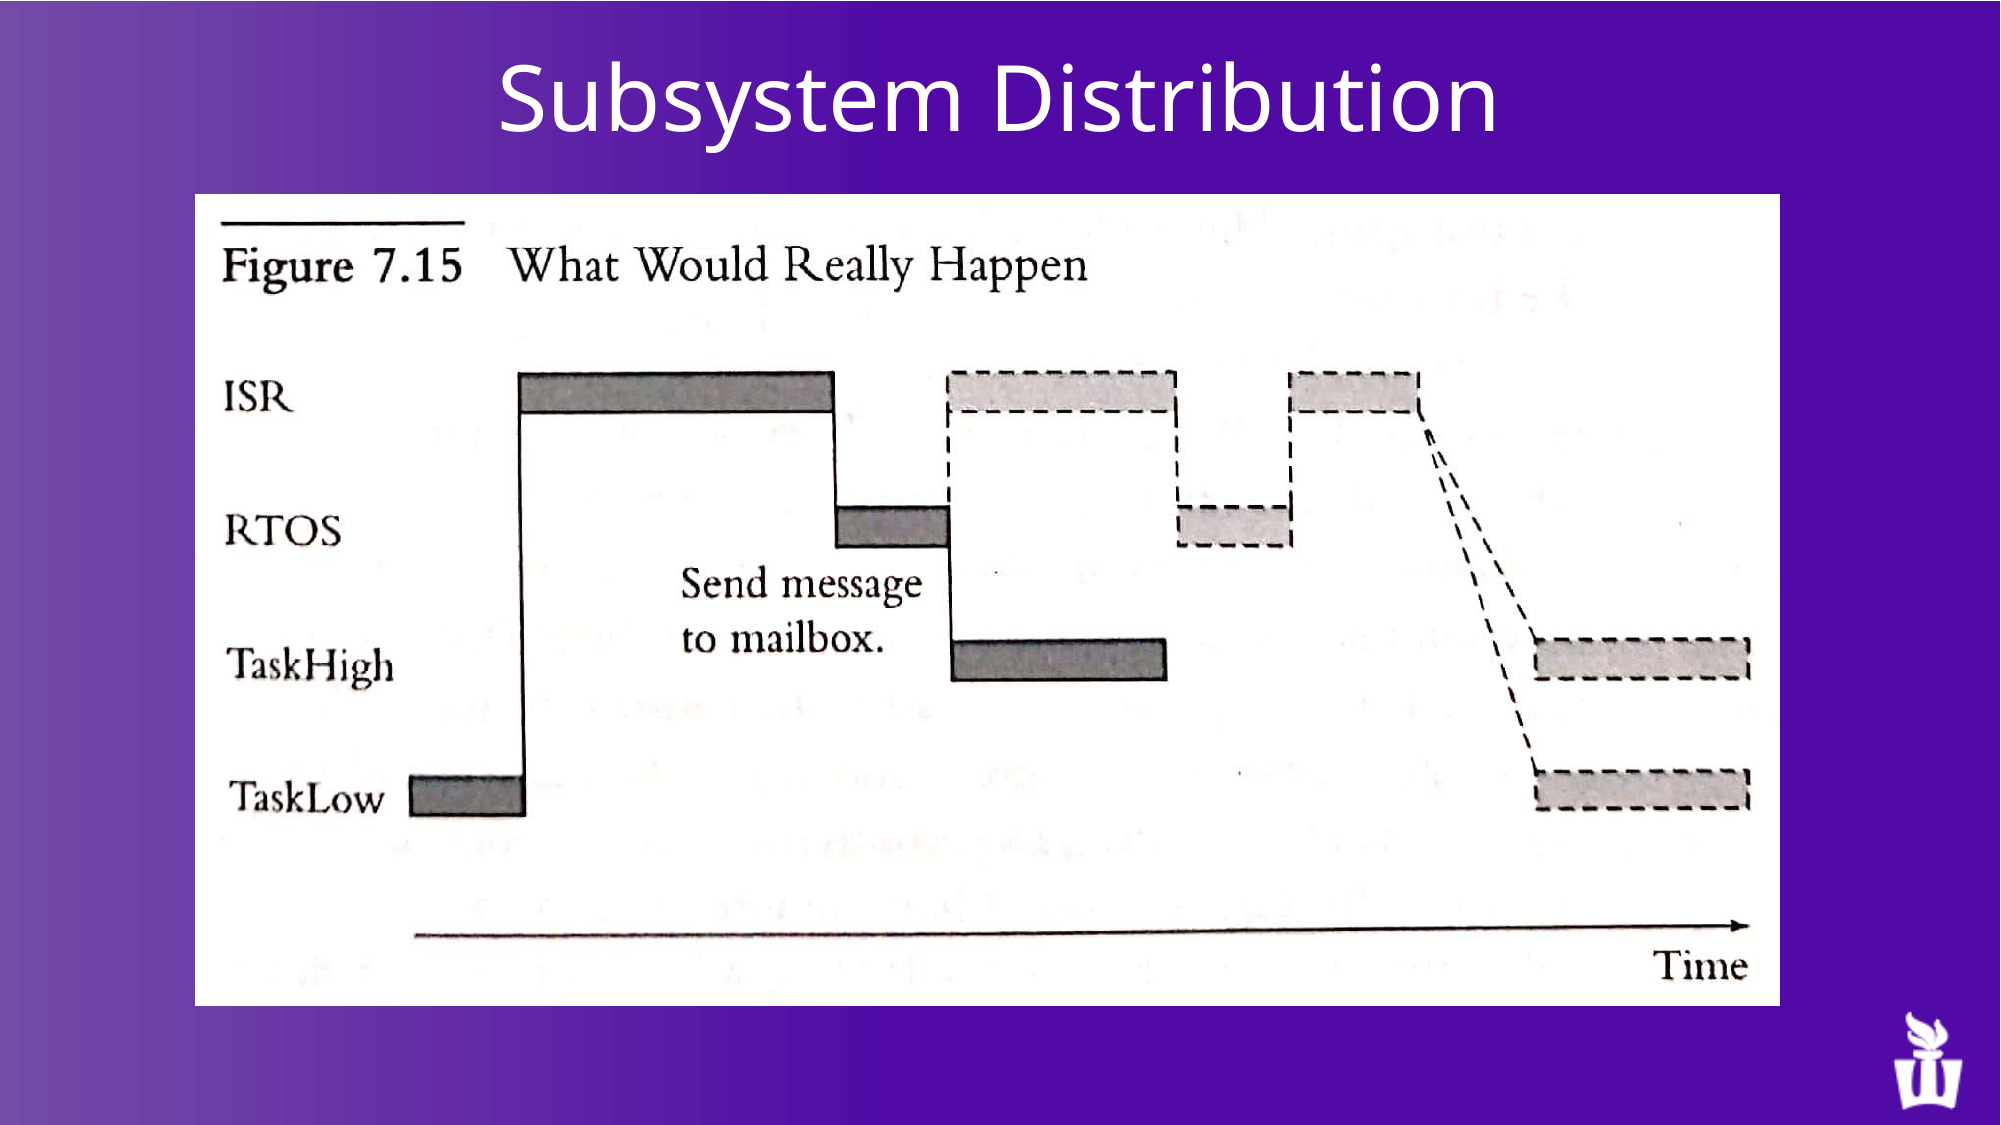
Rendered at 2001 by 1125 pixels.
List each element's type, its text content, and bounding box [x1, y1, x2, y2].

text_box Subsystem Distribution [99, 1, 1900, 189]
picture [0, 1, 2000, 1125]
